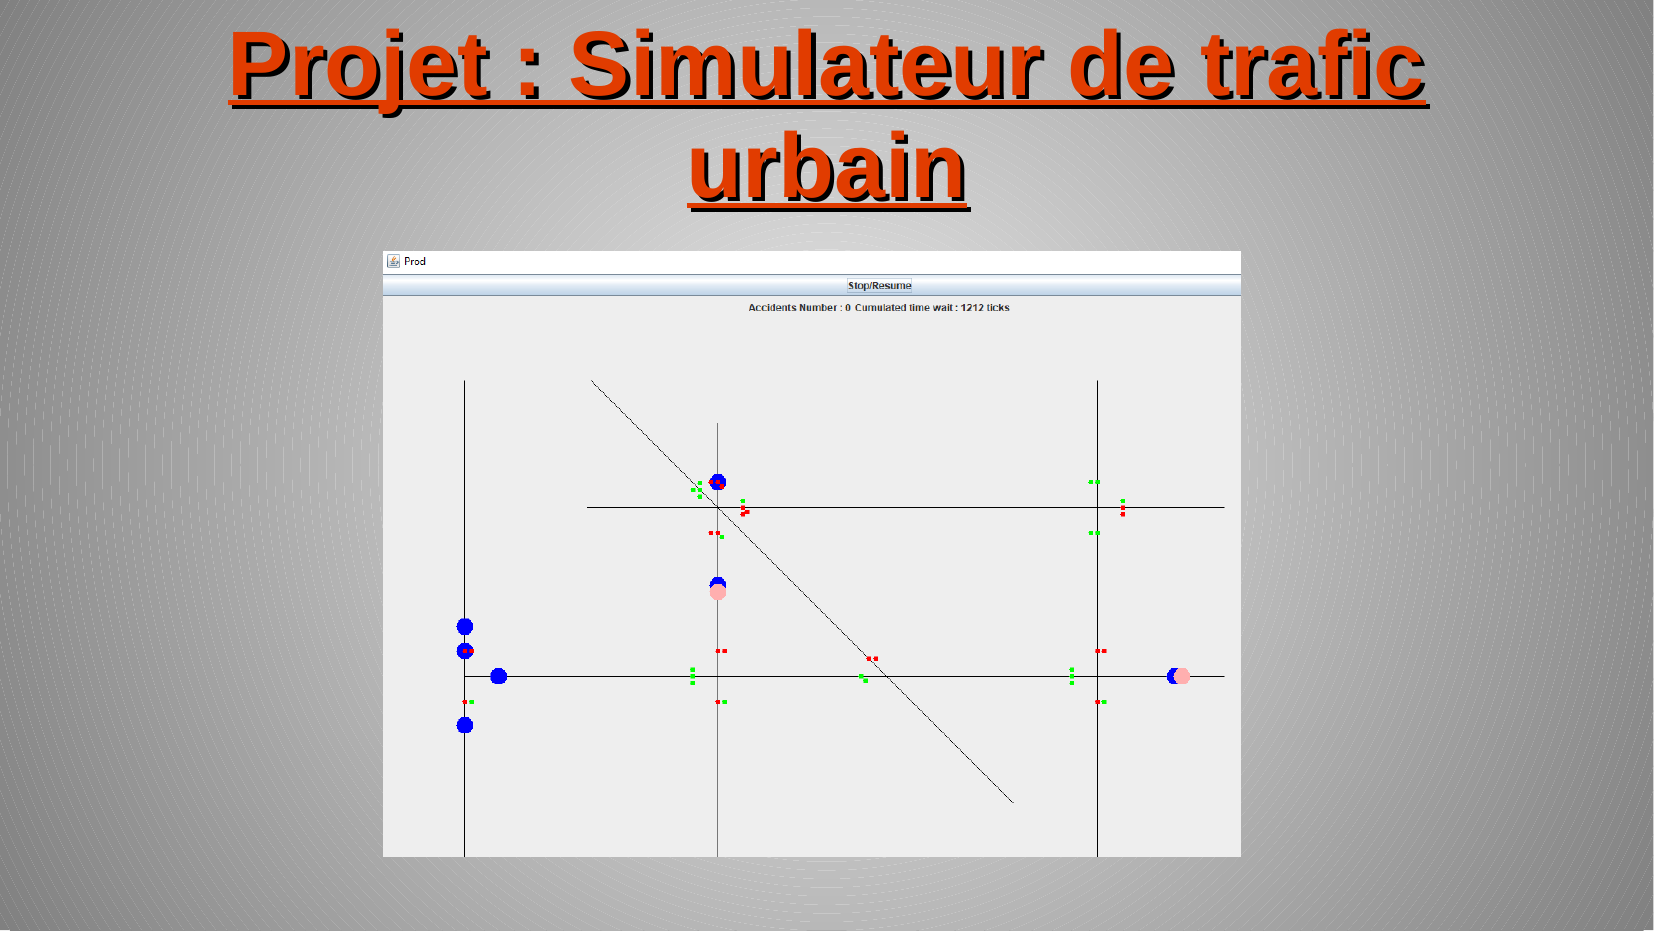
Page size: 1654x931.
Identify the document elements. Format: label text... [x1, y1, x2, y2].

picture [383, 251, 1241, 857]
title Projet : Simulateur de trafic urbain [82, 12, 1571, 218]
